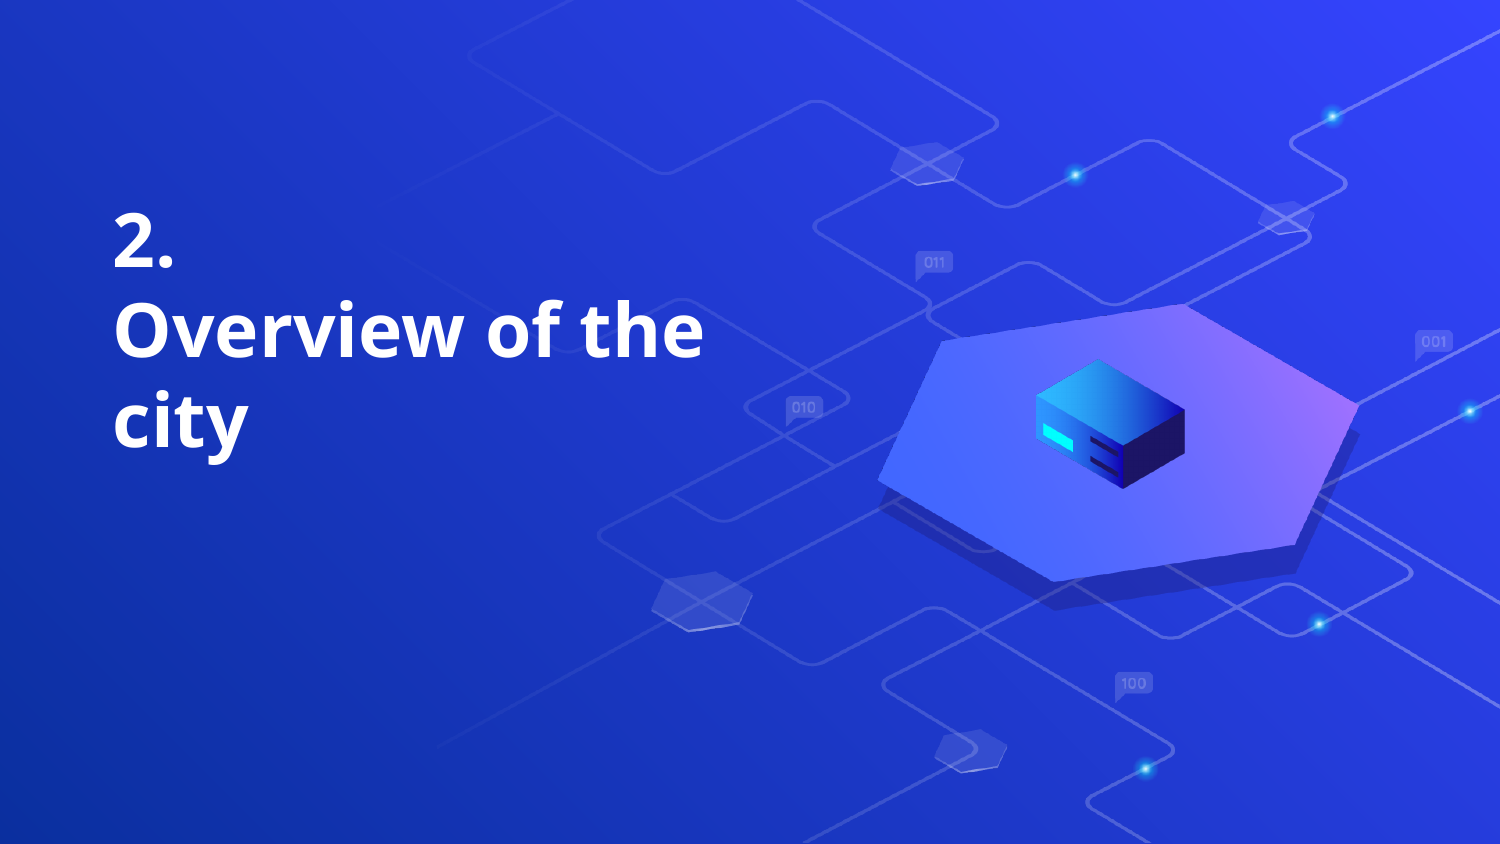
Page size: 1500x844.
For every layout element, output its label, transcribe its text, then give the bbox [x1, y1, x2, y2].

picture [0, 0, 1500, 844]
text_box 2. Overview of the city [112, 272, 812, 463]
